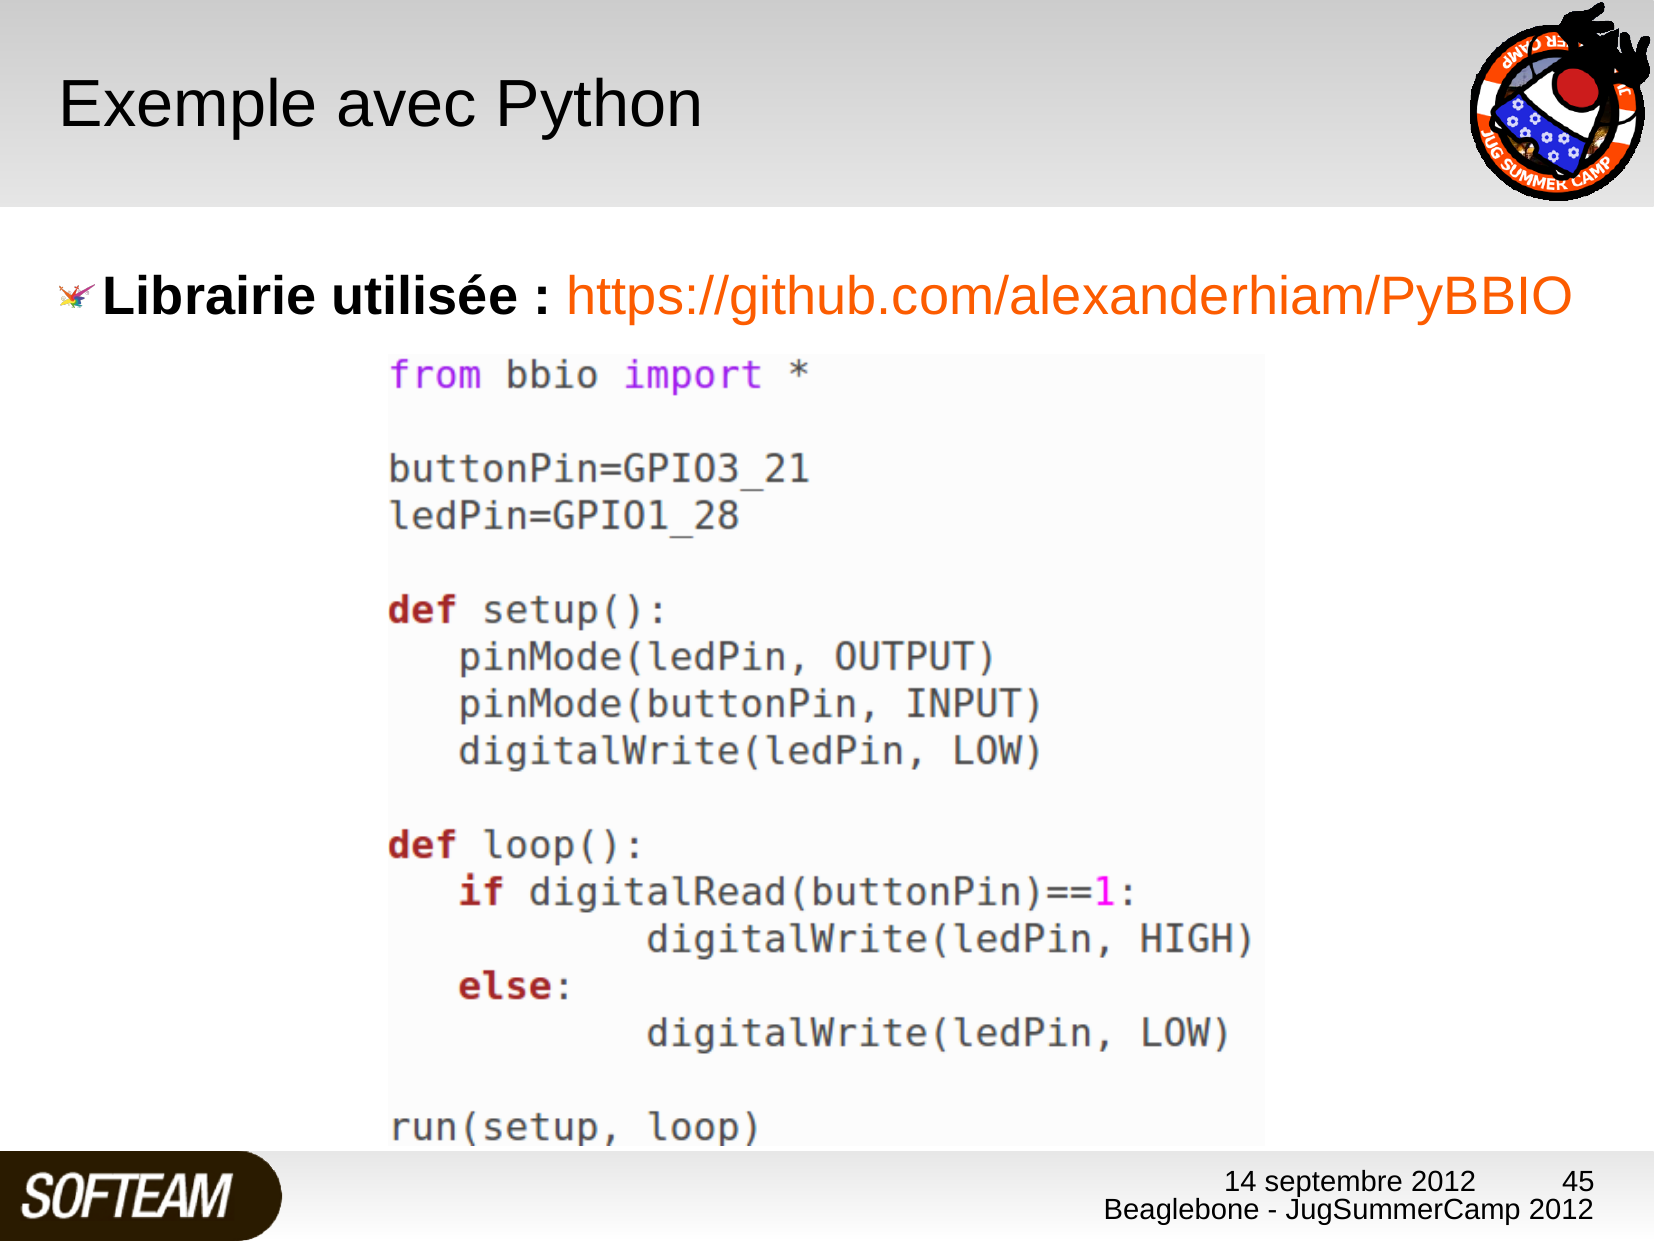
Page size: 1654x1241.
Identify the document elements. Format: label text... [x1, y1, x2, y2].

picture [0, 1151, 286, 1241]
list Librairie utilisée : https://github.com/alexanderhiam/PyBBIO [59, 265, 1595, 985]
title Exemple avec Python [59, 29, 1359, 178]
picture [388, 354, 1265, 1146]
picture [1465, 0, 1654, 207]
